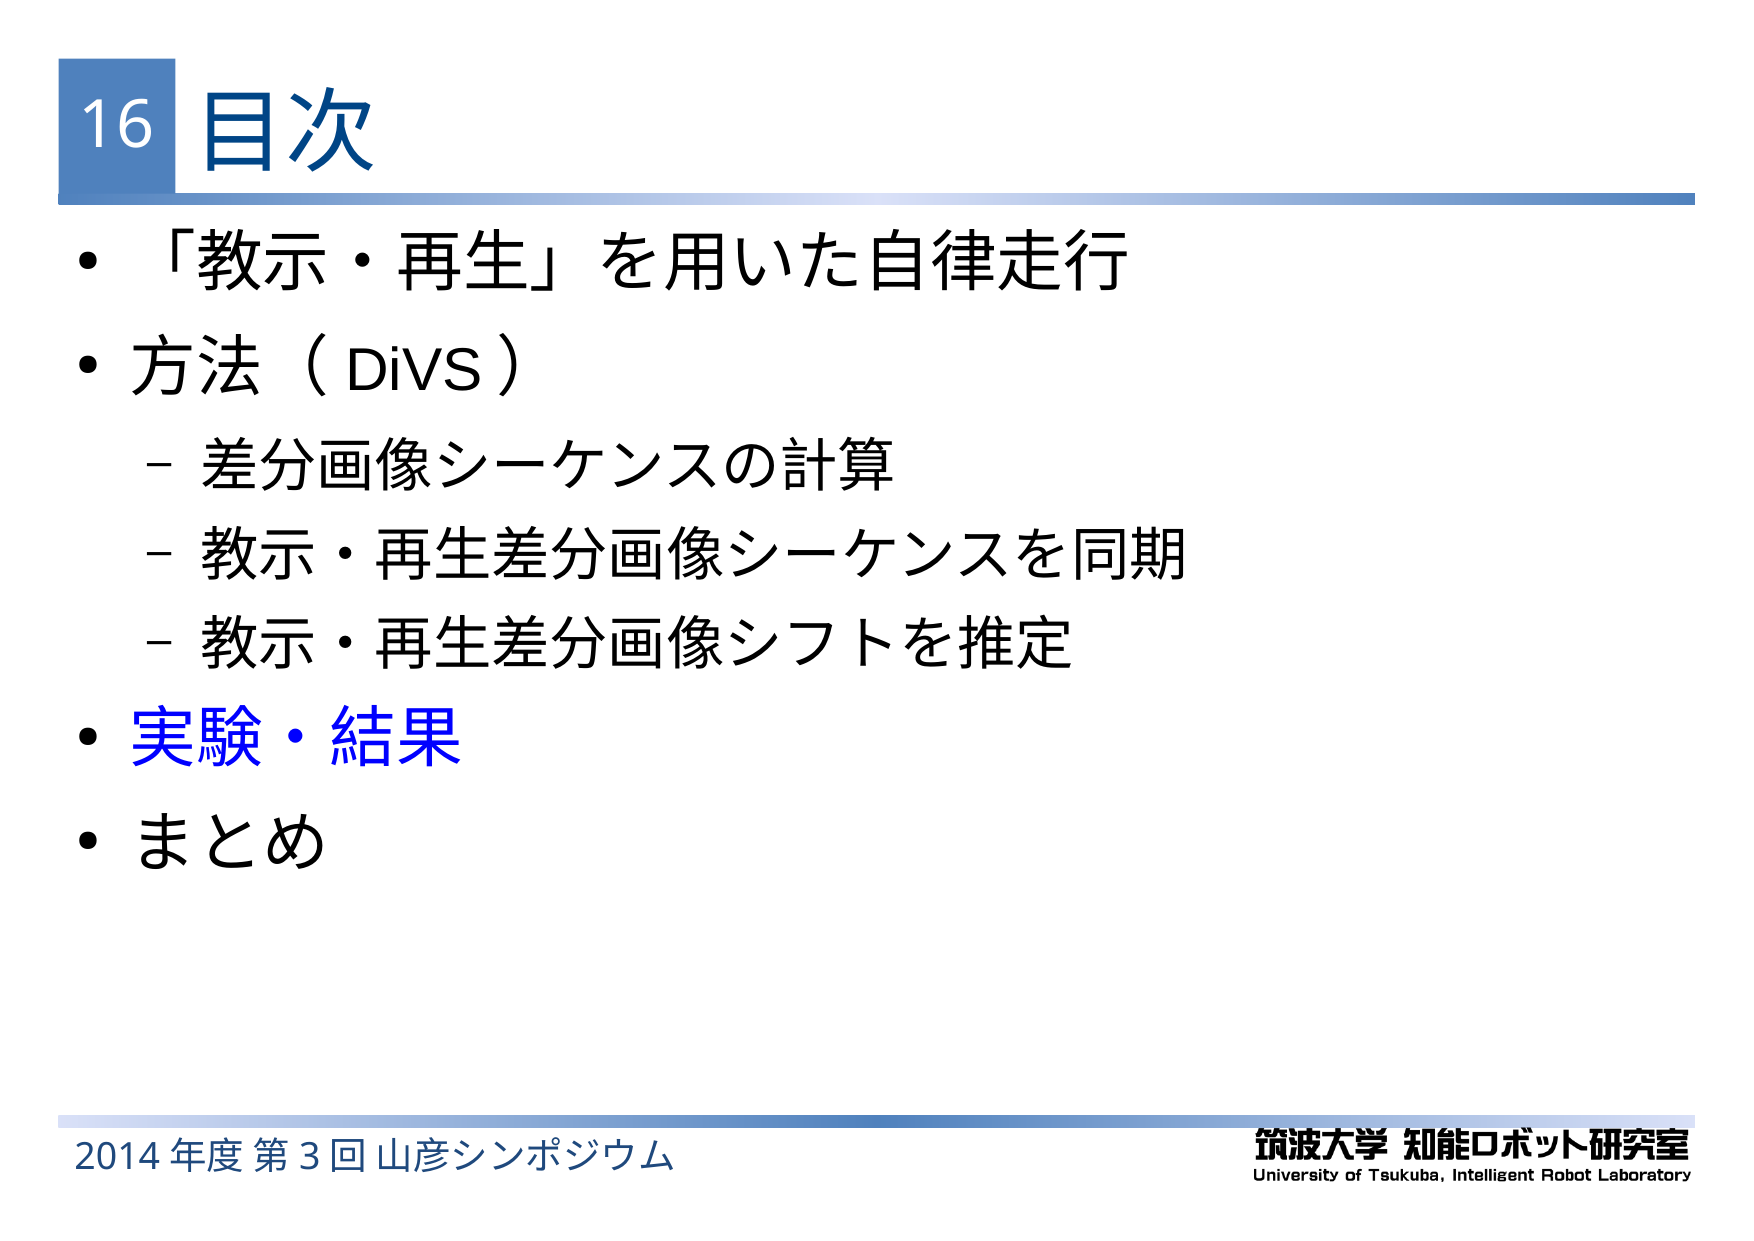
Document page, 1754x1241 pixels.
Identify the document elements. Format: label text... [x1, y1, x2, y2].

list 「教示・再生」を用いた自律走行 方法（DiVS） 差分画像シーケンスの計算 教示・再生差分画像シーケンスを同期 教示・再生差分画像シフトを推定 実験・結果 まとめ [58, 223, 1696, 1116]
title 目次 [193, 61, 1651, 205]
picture [1252, 1127, 1691, 1182]
